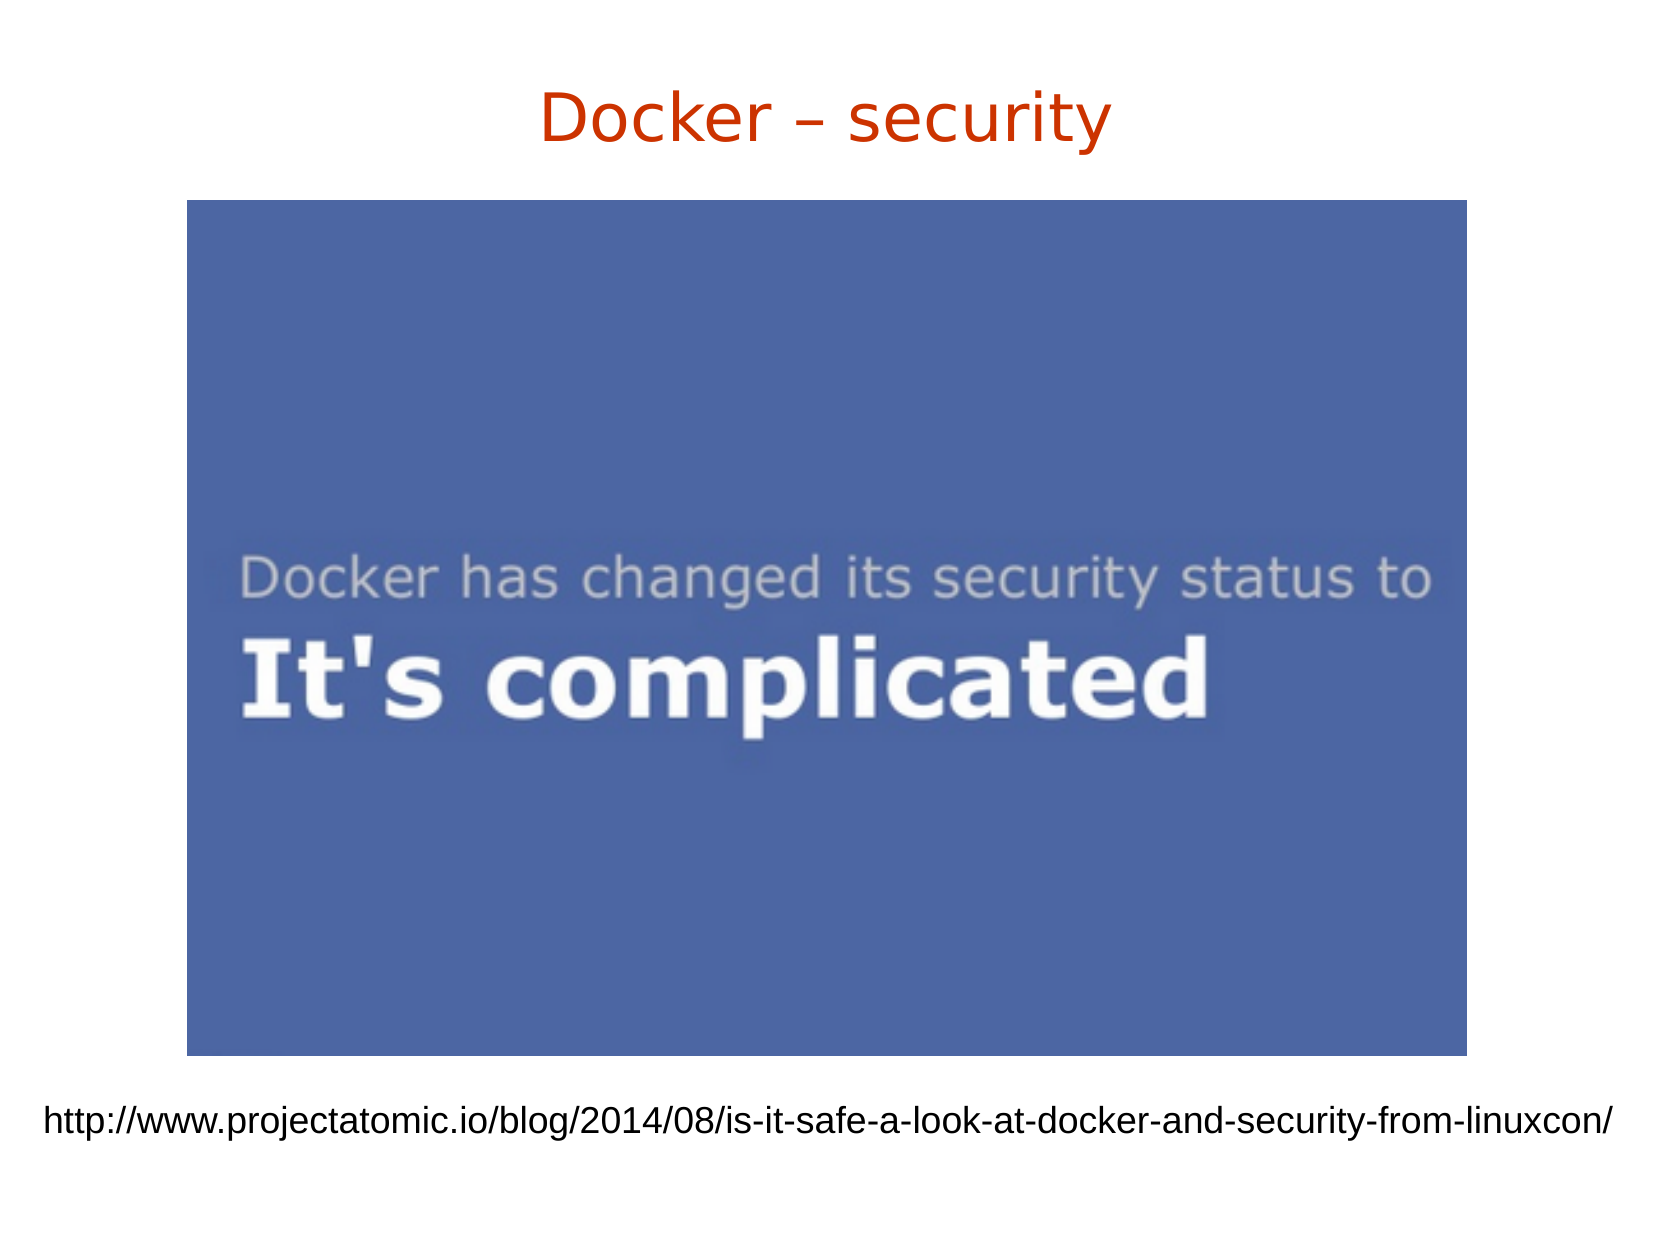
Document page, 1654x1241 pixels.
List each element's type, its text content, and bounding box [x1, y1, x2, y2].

picture [187, 200, 1467, 1056]
text_box Docker – security [523, 72, 1130, 166]
text_box http://www.projectatomic.io/blog/2014/08/is-it-safe-a-look-at-docker-and-security-from-linuxcon/ [28, 1092, 1626, 1150]
